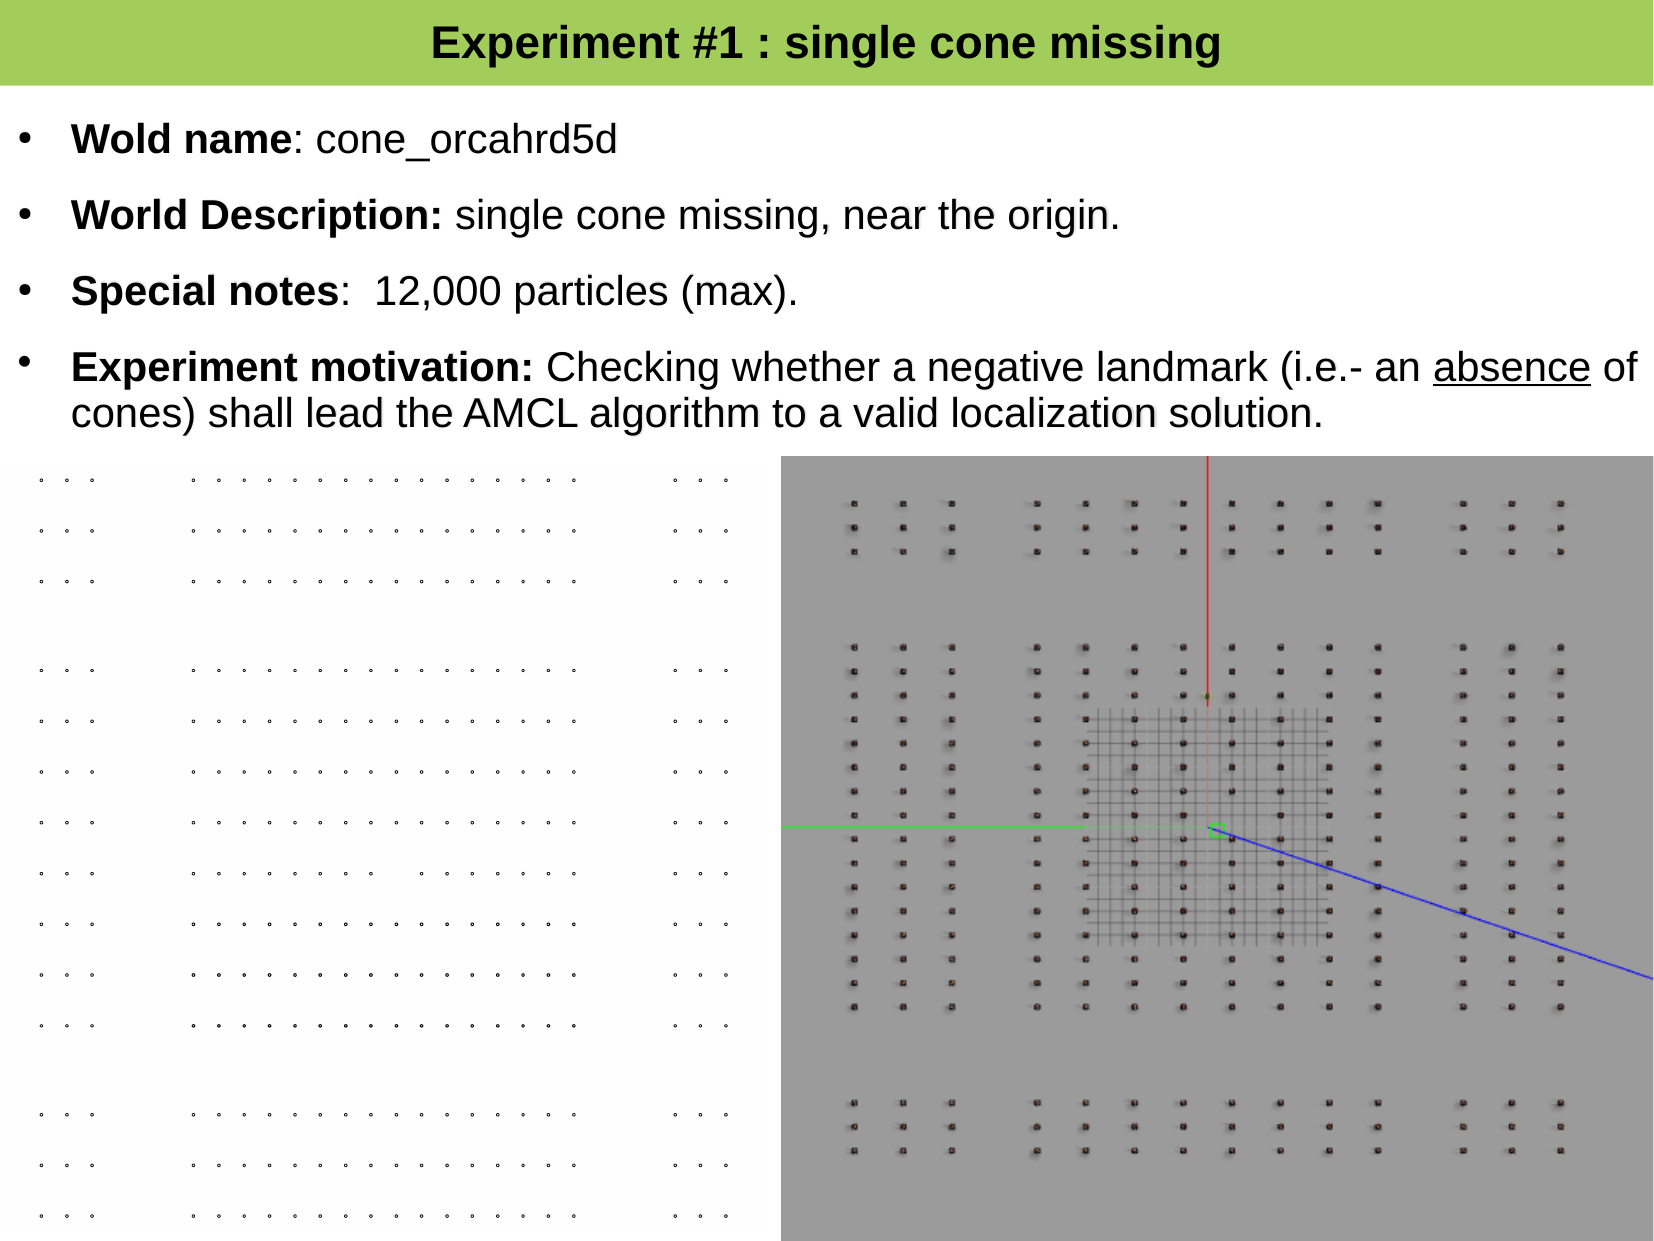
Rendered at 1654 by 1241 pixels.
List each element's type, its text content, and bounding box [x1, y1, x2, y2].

title Experiment #1 : single cone missing [0, 0, 1654, 86]
list Wold name: cone_orcahrd5d World Description: single cone missing, near the origin. Special notes: 12,000 particles (max). Experiment motivation: Checking whether a negative landmark (i.e.- an absence of cones) shall lead the AMCL algorithm to a valid localization solution. [0, 115, 1654, 1241]
picture [781, 456, 1654, 1241]
picture [0, 464, 767, 1232]
